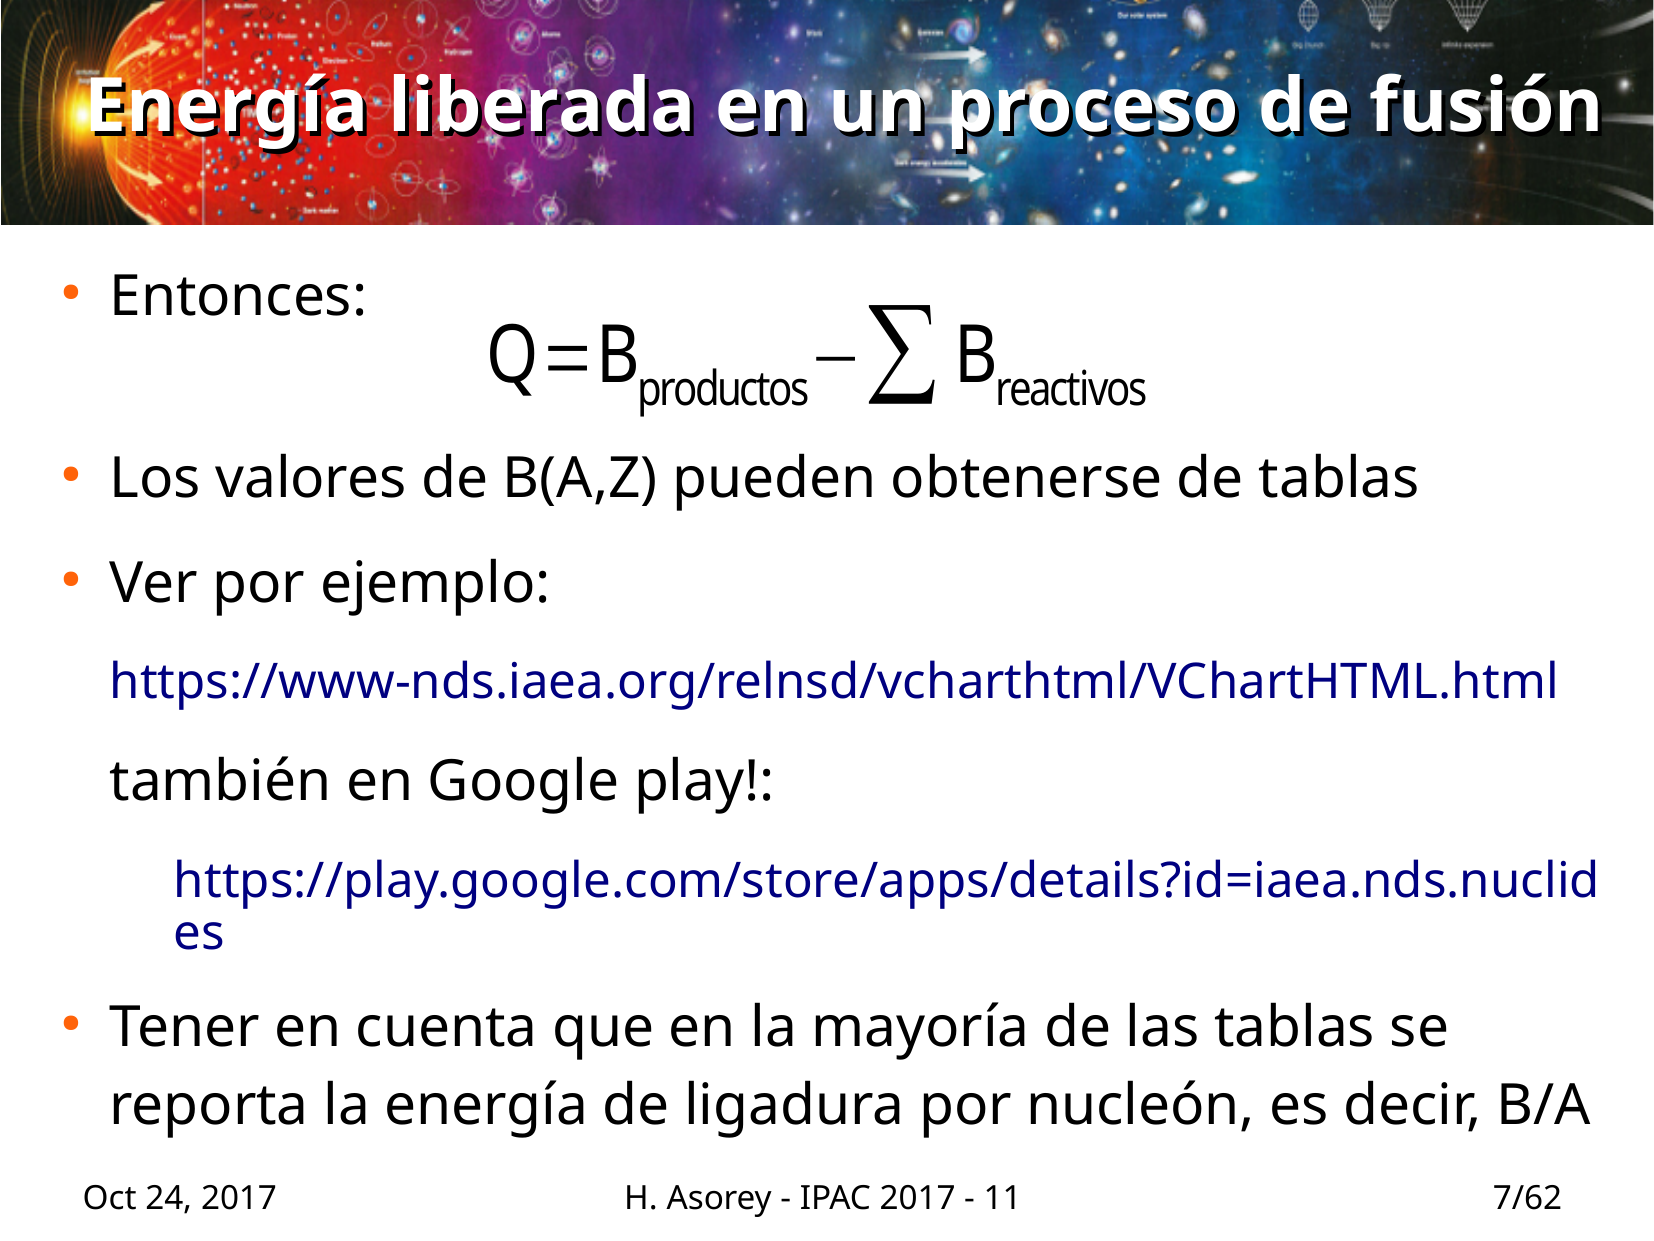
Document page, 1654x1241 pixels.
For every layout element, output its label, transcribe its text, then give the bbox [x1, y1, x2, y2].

chart [480, 300, 1153, 418]
picture [1, 0, 1654, 225]
list Entonces: Los valores de B(A,Z) pueden obtenerse de tablas Ver por ejemplo: https://www-nds.iaea.org/relnsd/vcharthtml/VChartHTML.html también en Google play!: https://play.google.com/store/apps/details?id=iaea.nds.nuclides Tener en cuenta que en la mayoría de las tablas se reporta la energía de ligadura por nucleón, es decir, B/A [45, 255, 1606, 1156]
title Energía liberada en un proceso de fusión [45, 15, 1606, 191]
